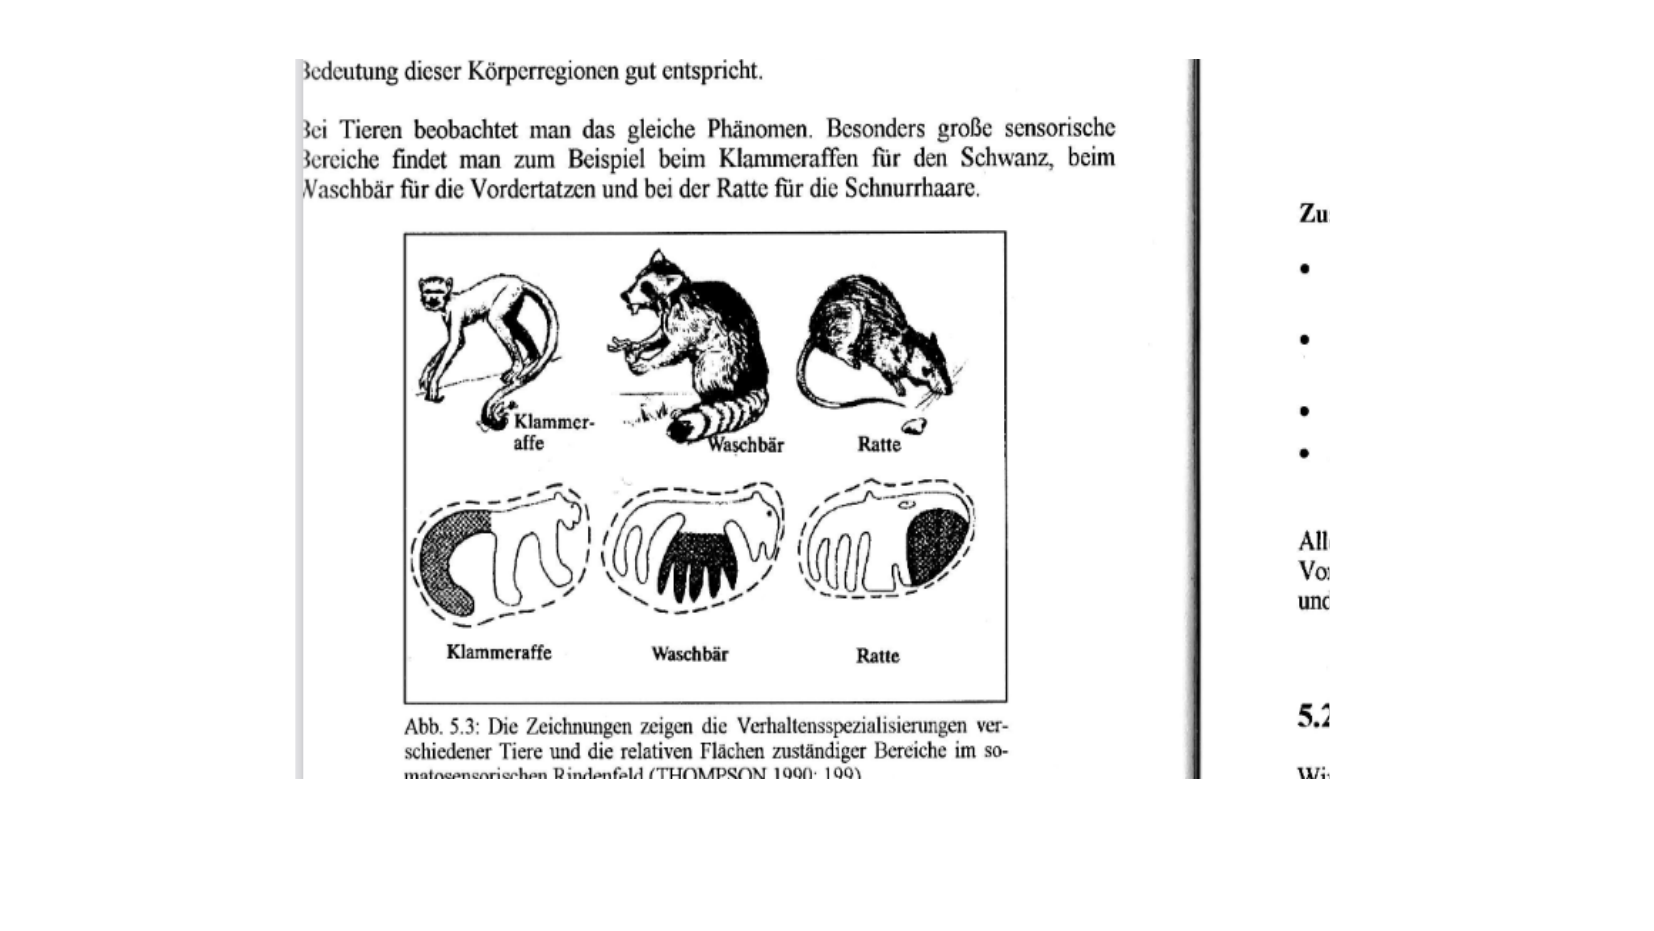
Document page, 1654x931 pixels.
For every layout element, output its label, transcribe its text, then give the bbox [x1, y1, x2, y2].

picture [295, 59, 1330, 779]
title affenbild [82, 37, 1571, 193]
